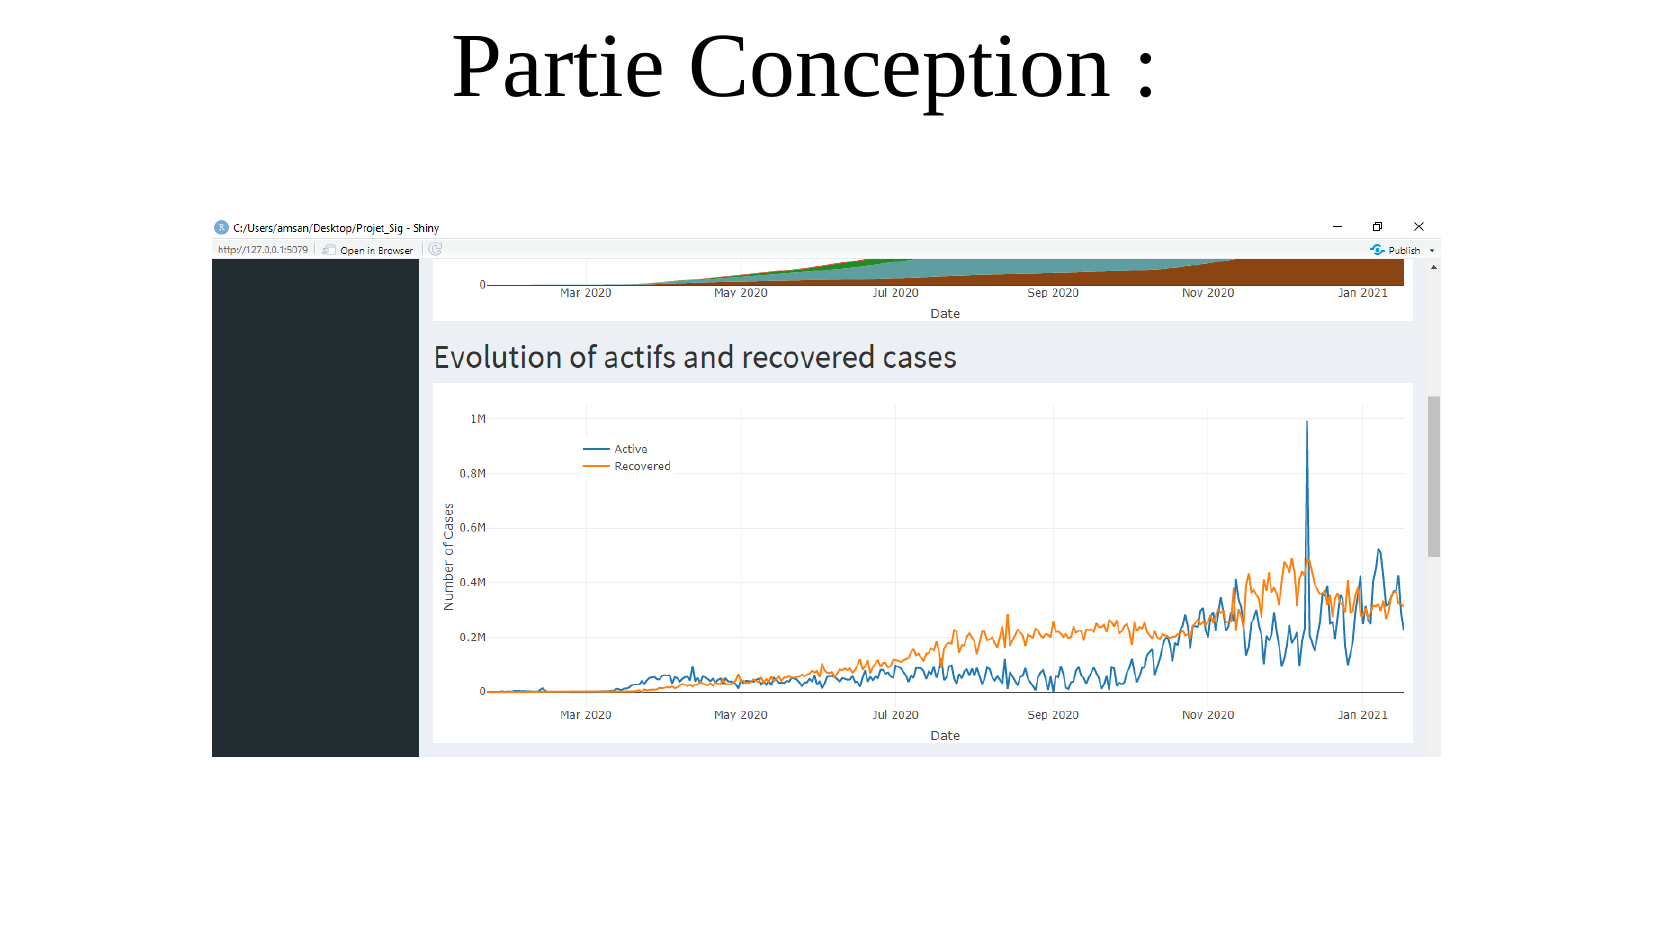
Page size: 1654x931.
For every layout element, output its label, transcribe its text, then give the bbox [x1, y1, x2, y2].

picture [212, 217, 1441, 758]
title Partie Conception : [23, 11, 1589, 119]
